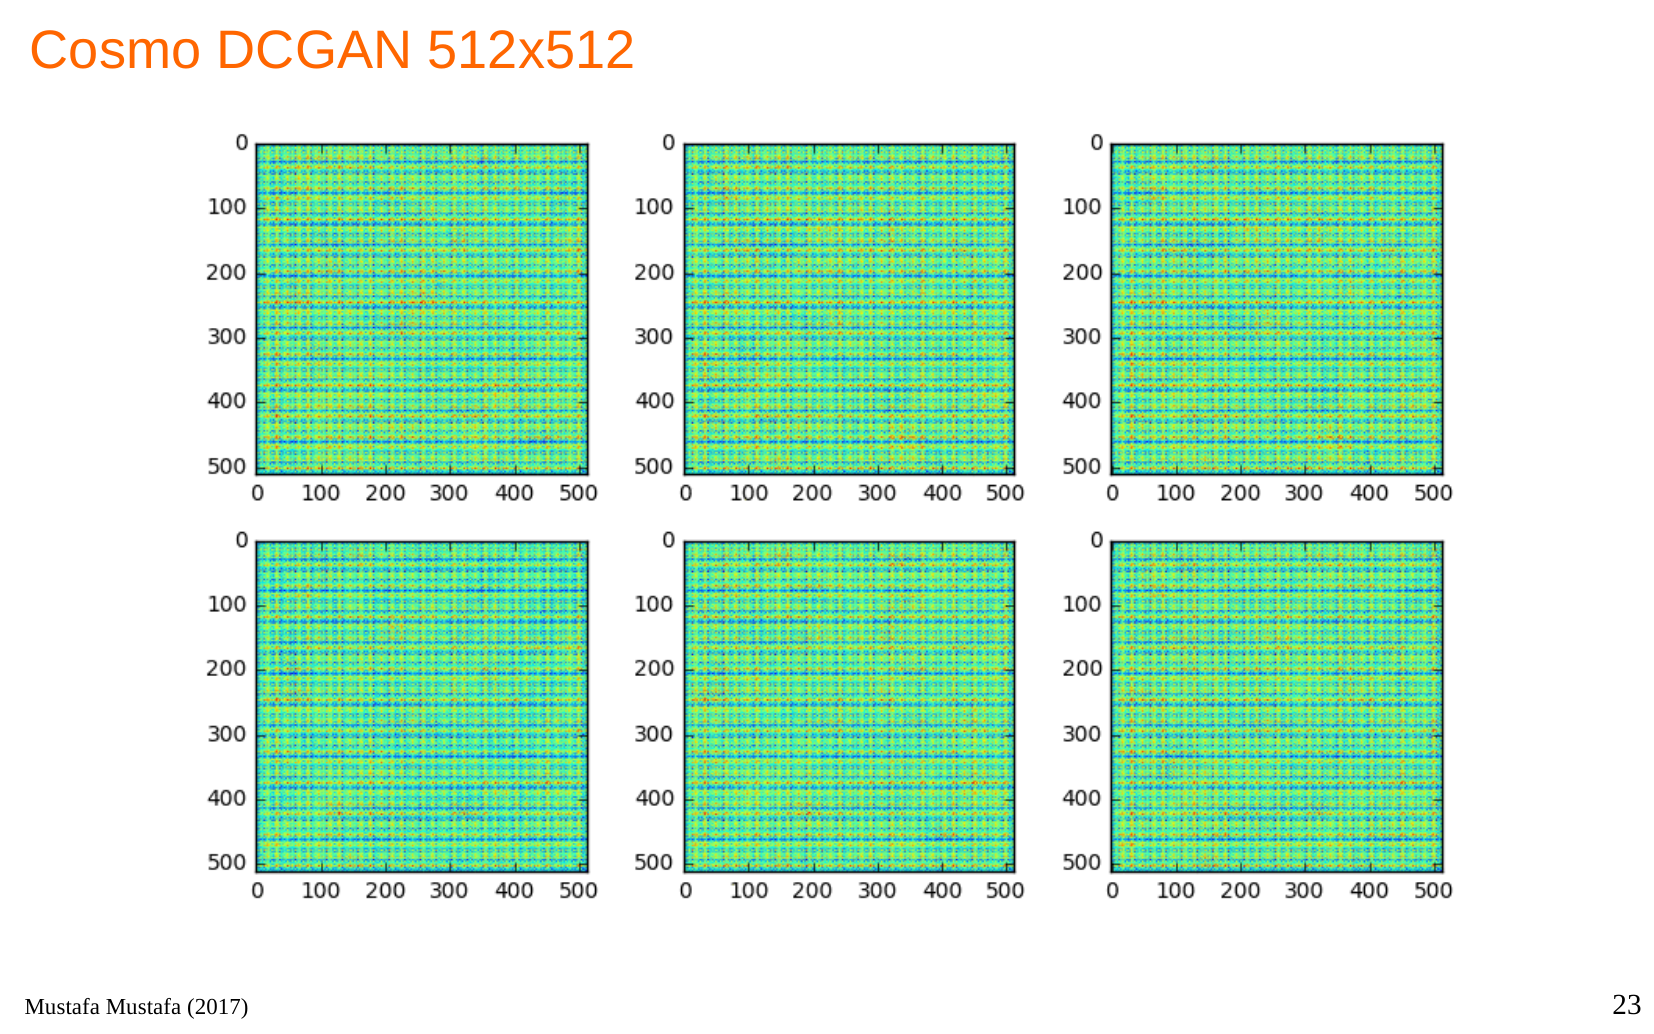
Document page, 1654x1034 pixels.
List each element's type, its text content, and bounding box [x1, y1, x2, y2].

title Cosmo DCGAN 512x512 [29, 17, 1621, 82]
picture [48, 82, 1611, 989]
